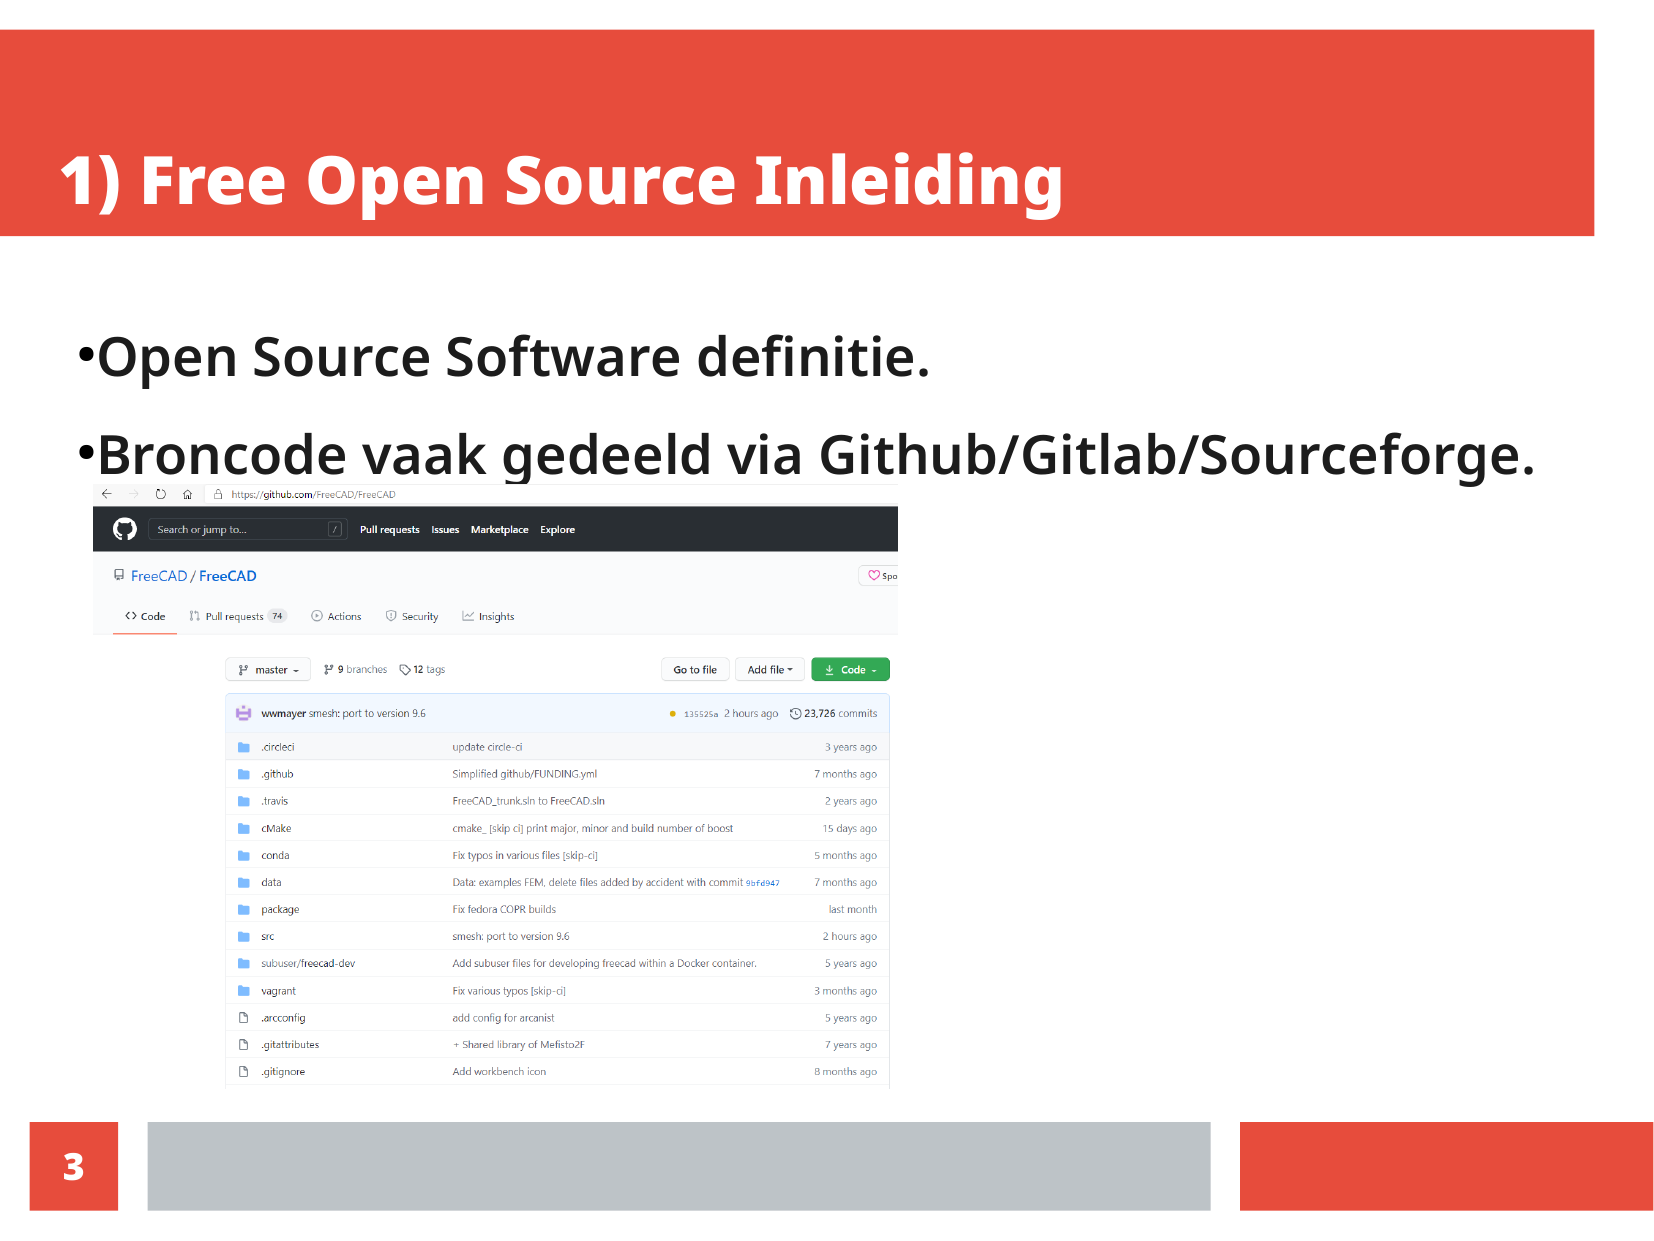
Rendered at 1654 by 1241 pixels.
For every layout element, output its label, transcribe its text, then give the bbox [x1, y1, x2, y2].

picture [93, 484, 898, 1089]
list Open Source Software definitie. Broncode vaak gedeeld via Github/Gitlab/Sourceforge. [76, 318, 1583, 603]
title 1) Free Open Source Inleiding [59, 59, 1595, 225]
